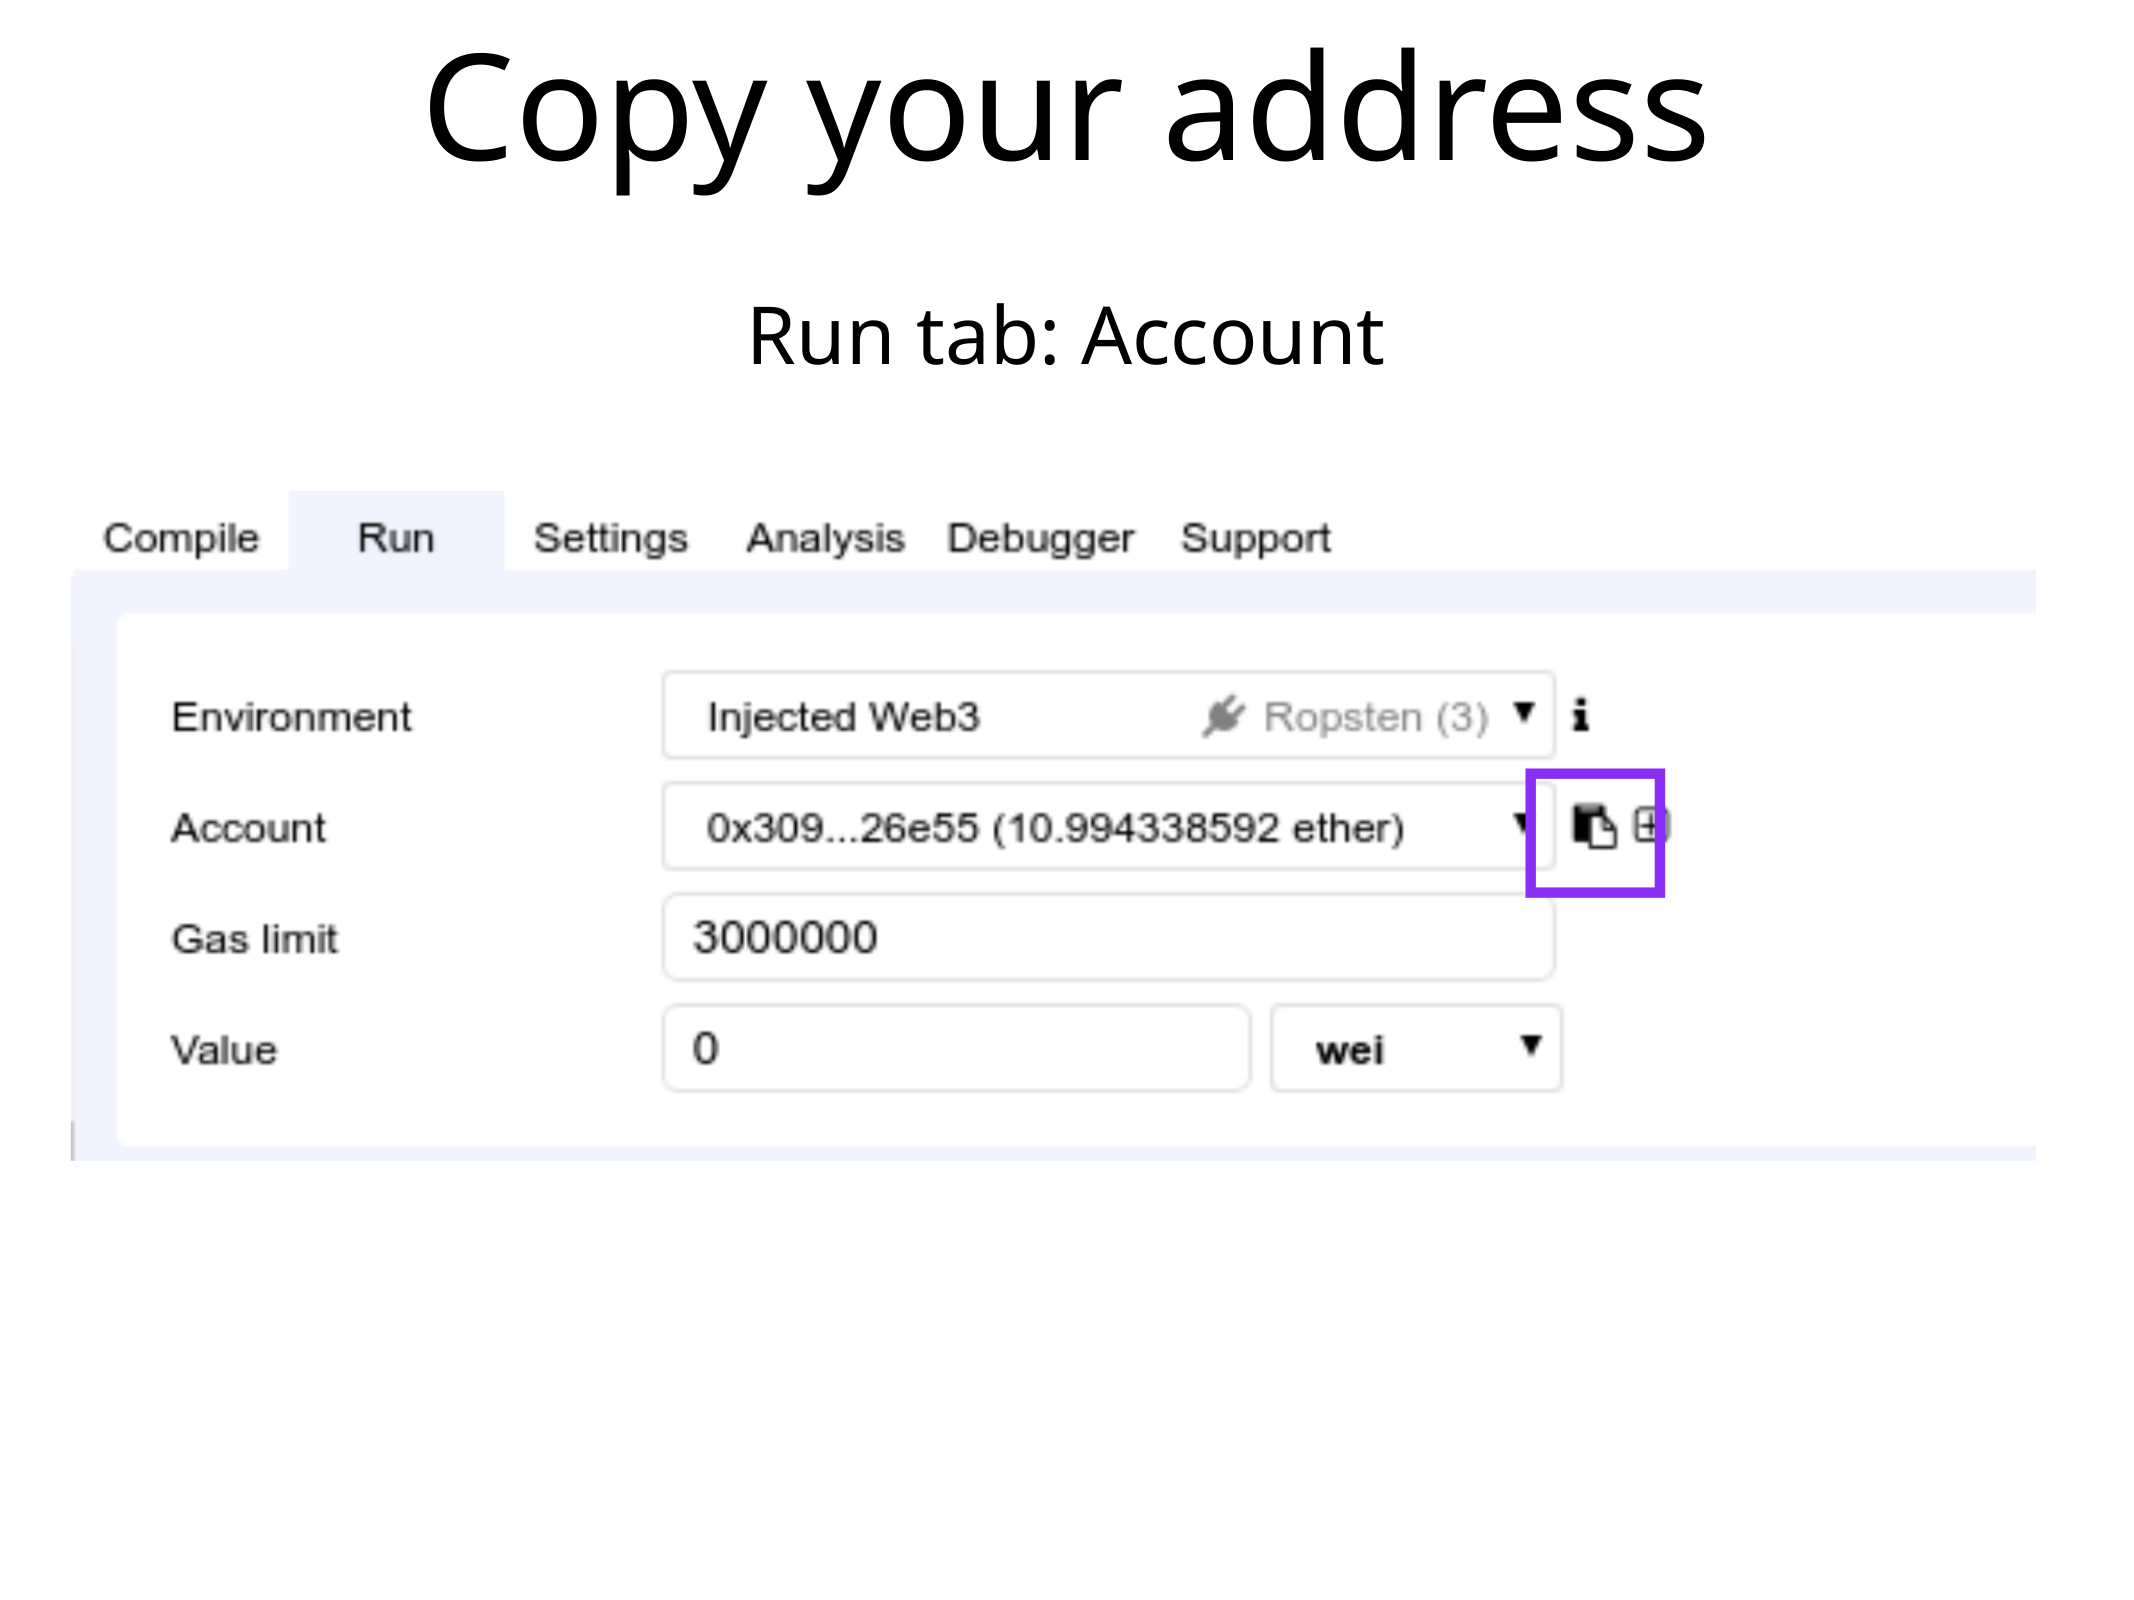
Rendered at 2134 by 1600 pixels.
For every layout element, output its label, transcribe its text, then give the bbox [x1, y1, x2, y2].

subtitle Run tab: Account ( when dependencies.js is the active file ) [112, 277, 2021, 420]
picture [2, 420, 2132, 1238]
title Copy your address [69, 5, 2064, 420]
